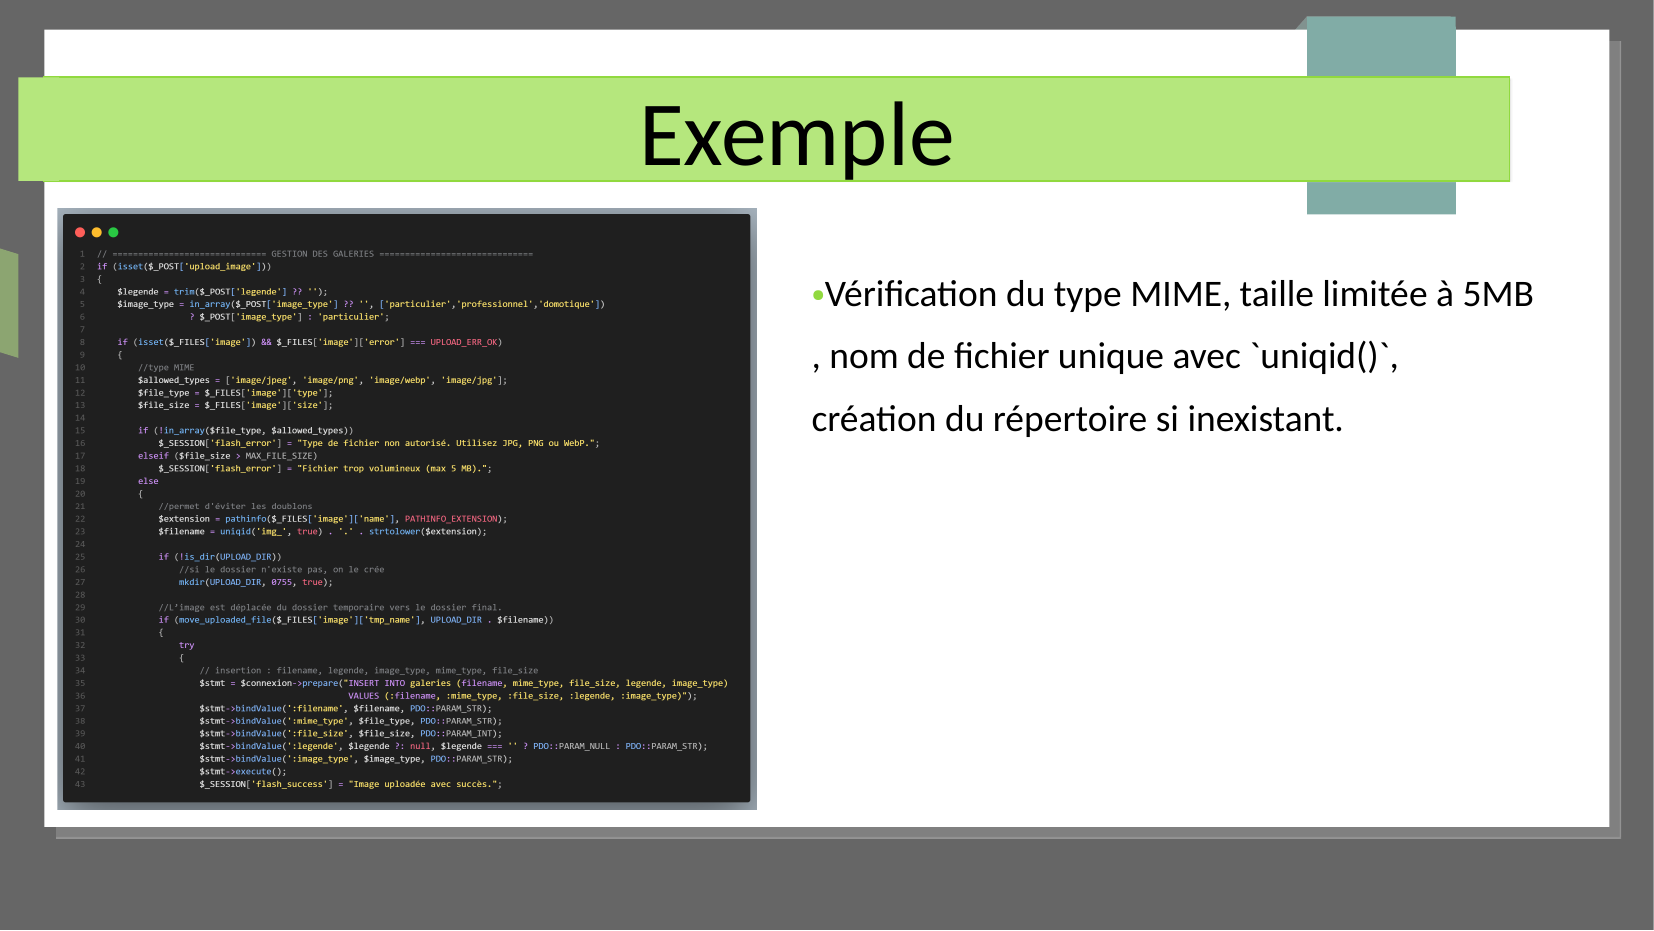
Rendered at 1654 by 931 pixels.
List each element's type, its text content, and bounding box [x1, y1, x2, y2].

text_box Vérification du type MIME, taille limitée à 5MB , nom de fichier unique avec `uniqid()`, création du répertoire si inexistant. [796, 208, 1569, 796]
title Exemple [88, 73, 1506, 178]
picture [57, 208, 757, 810]
